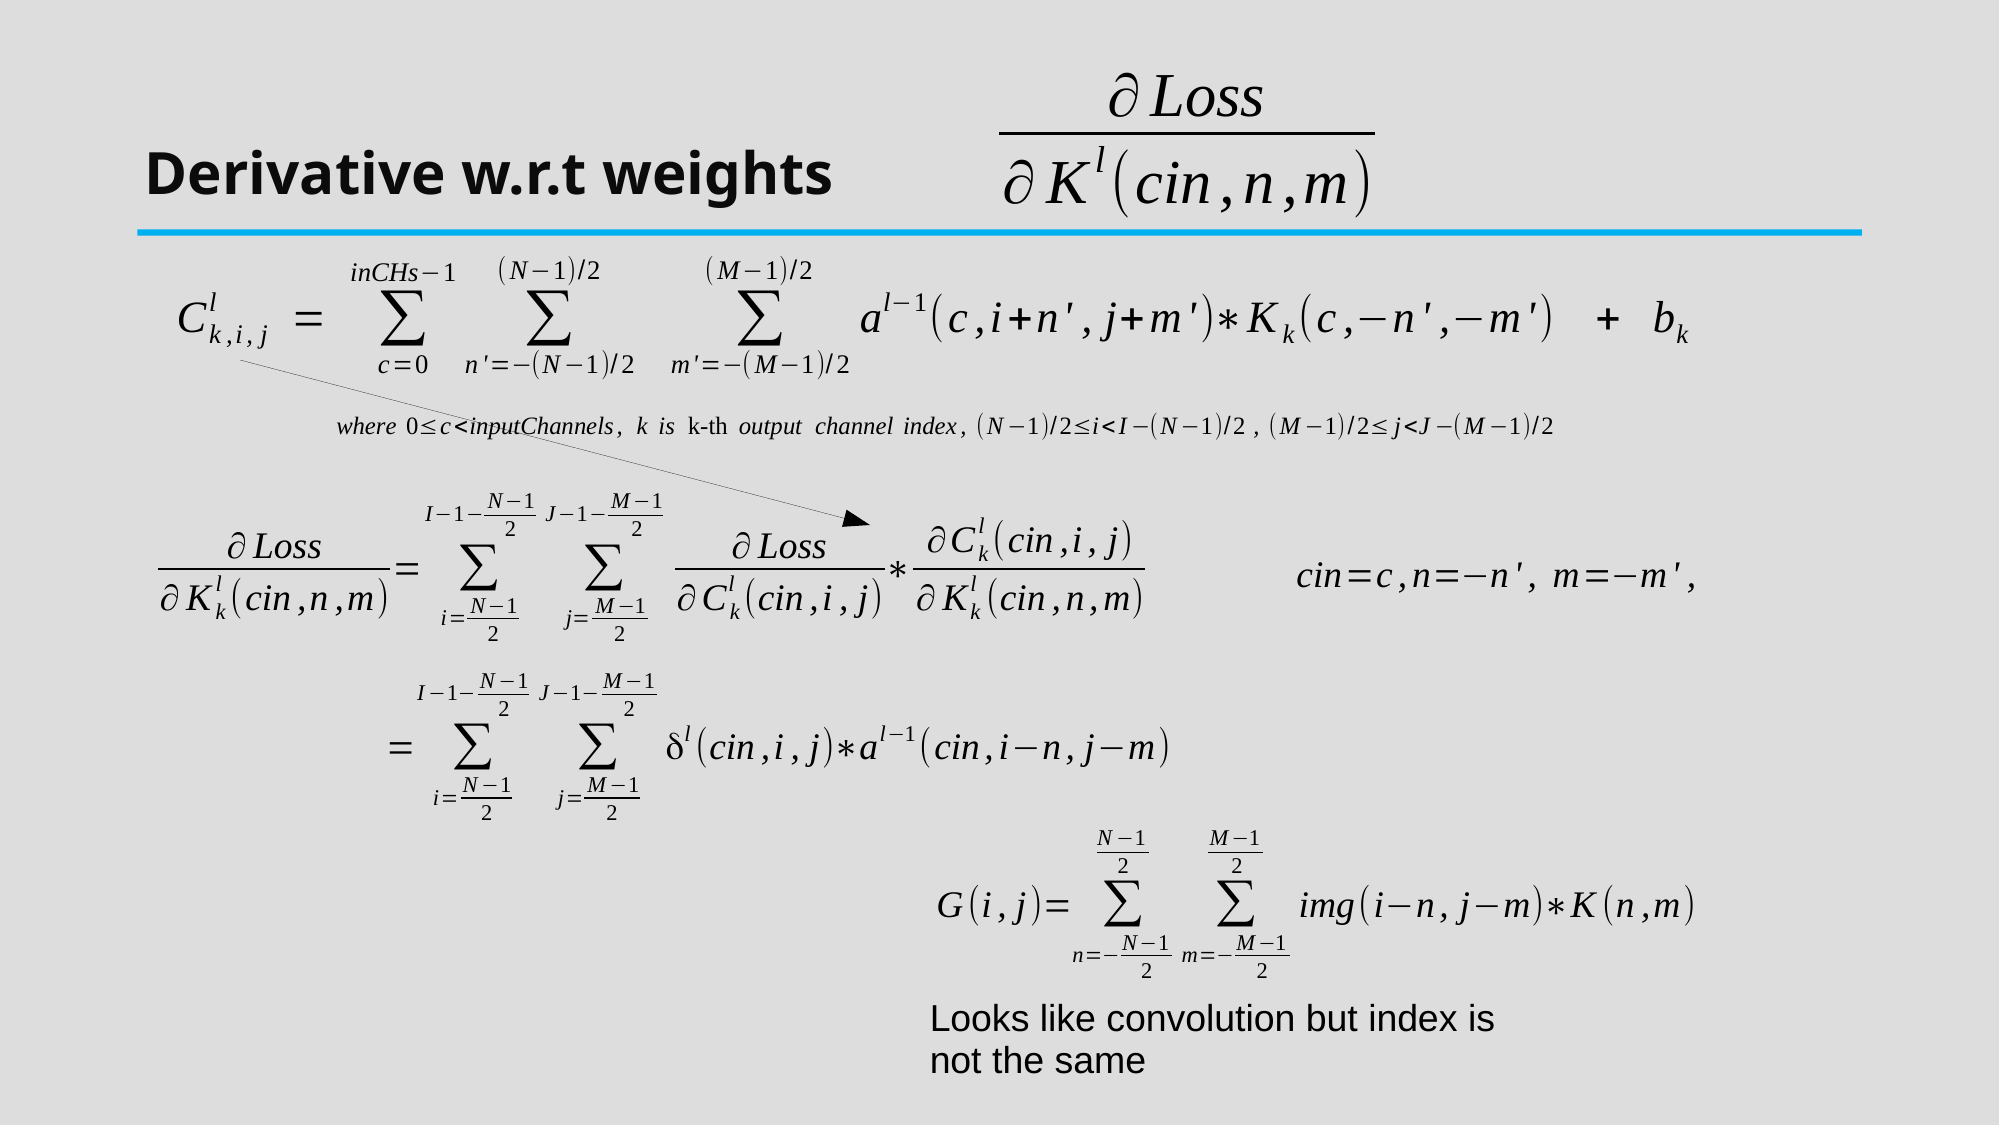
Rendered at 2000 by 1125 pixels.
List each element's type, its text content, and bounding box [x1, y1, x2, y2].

text_box Looks like convolution but index is not the same [915, 990, 1561, 1089]
chart [1290, 554, 1703, 597]
chart [170, 254, 1799, 442]
chart [150, 488, 1153, 646]
chart [990, 60, 1384, 221]
chart [375, 667, 1702, 983]
title Derivative w.r.t weights [137, 108, 1863, 233]
